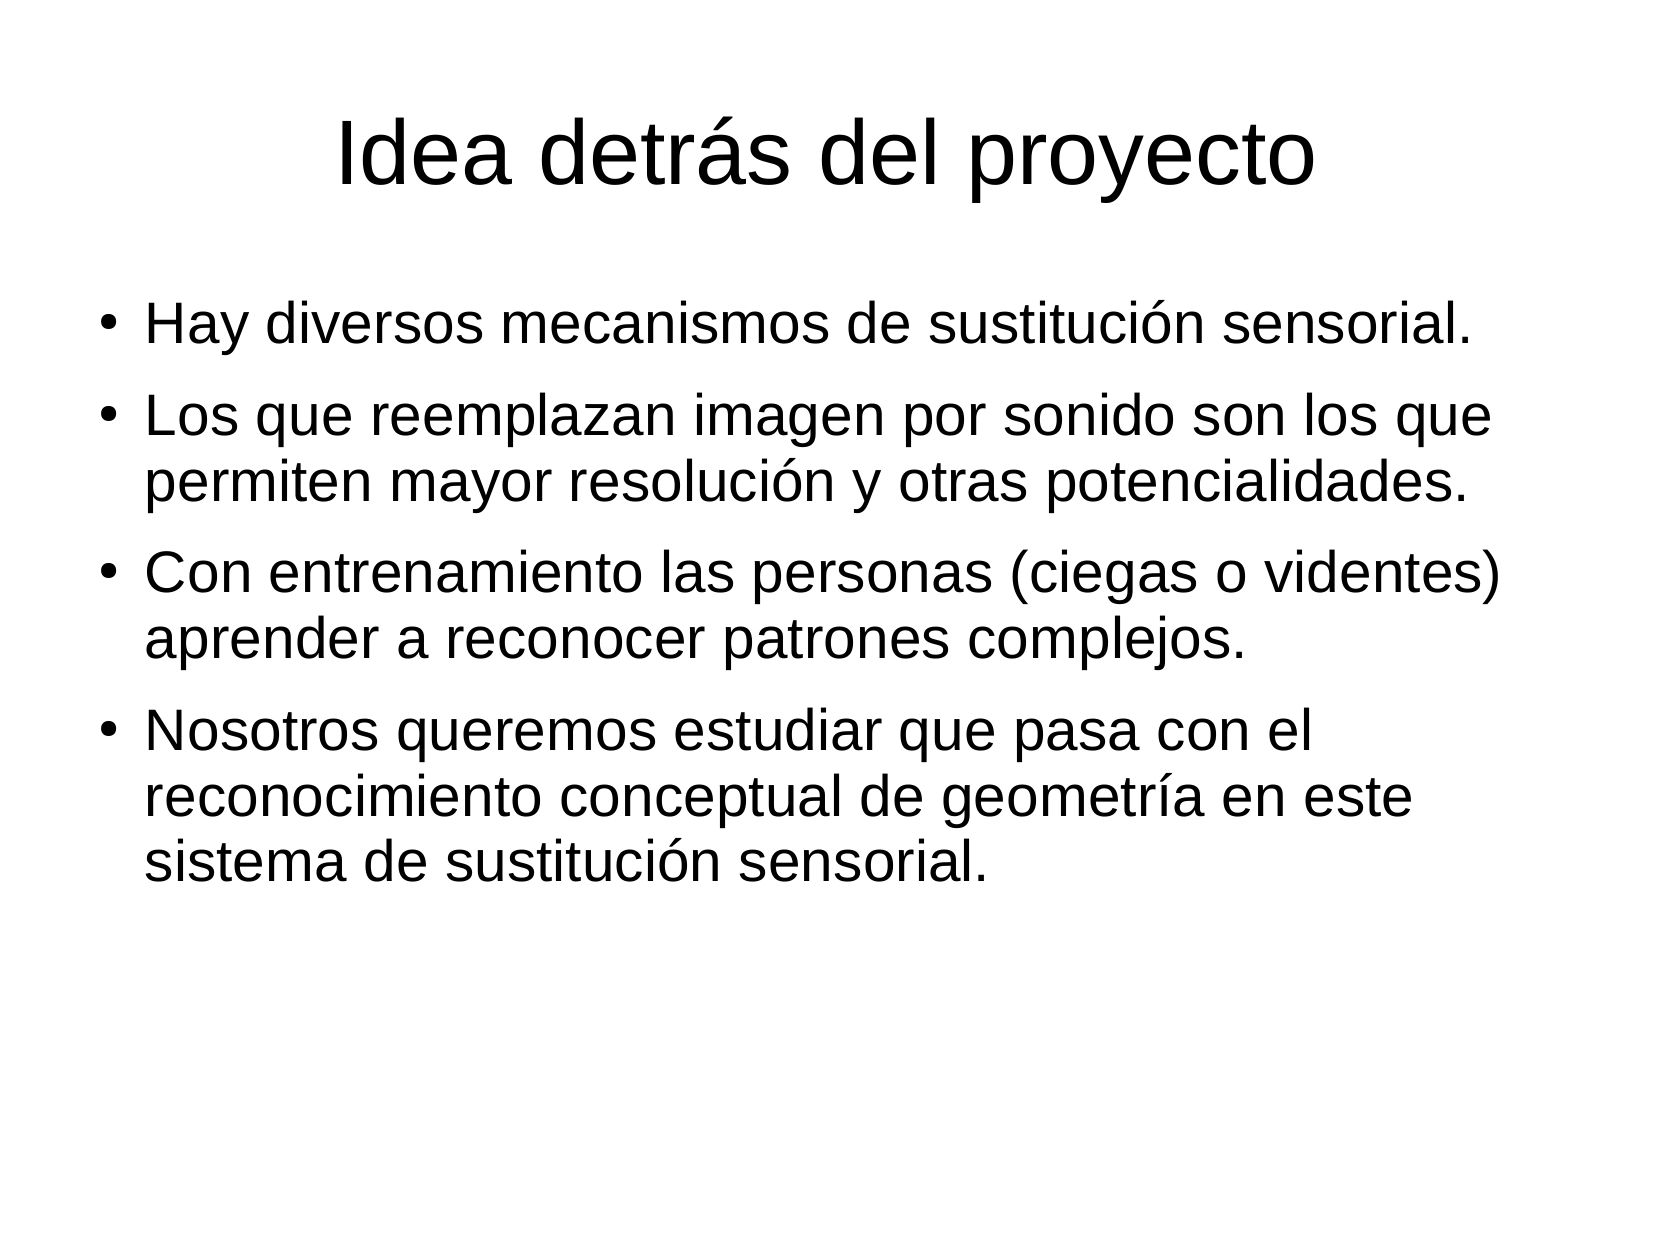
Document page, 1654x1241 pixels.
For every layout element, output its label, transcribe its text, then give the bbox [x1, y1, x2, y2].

title Idea detrás del proyecto [82, 49, 1571, 257]
list Hay diversos mecanismos de sustitución sensorial. Los que reemplazan imagen por sonido son los que permiten mayor resolución y otras potencialidades. Con entrenamiento las personas (ciegas o videntes) aprender a reconocer patrones complejos. Nosotros queremos estudiar que pasa con el reconocimiento conceptual de geometría en este sistema de sustitución sensorial. [82, 290, 1571, 1010]
